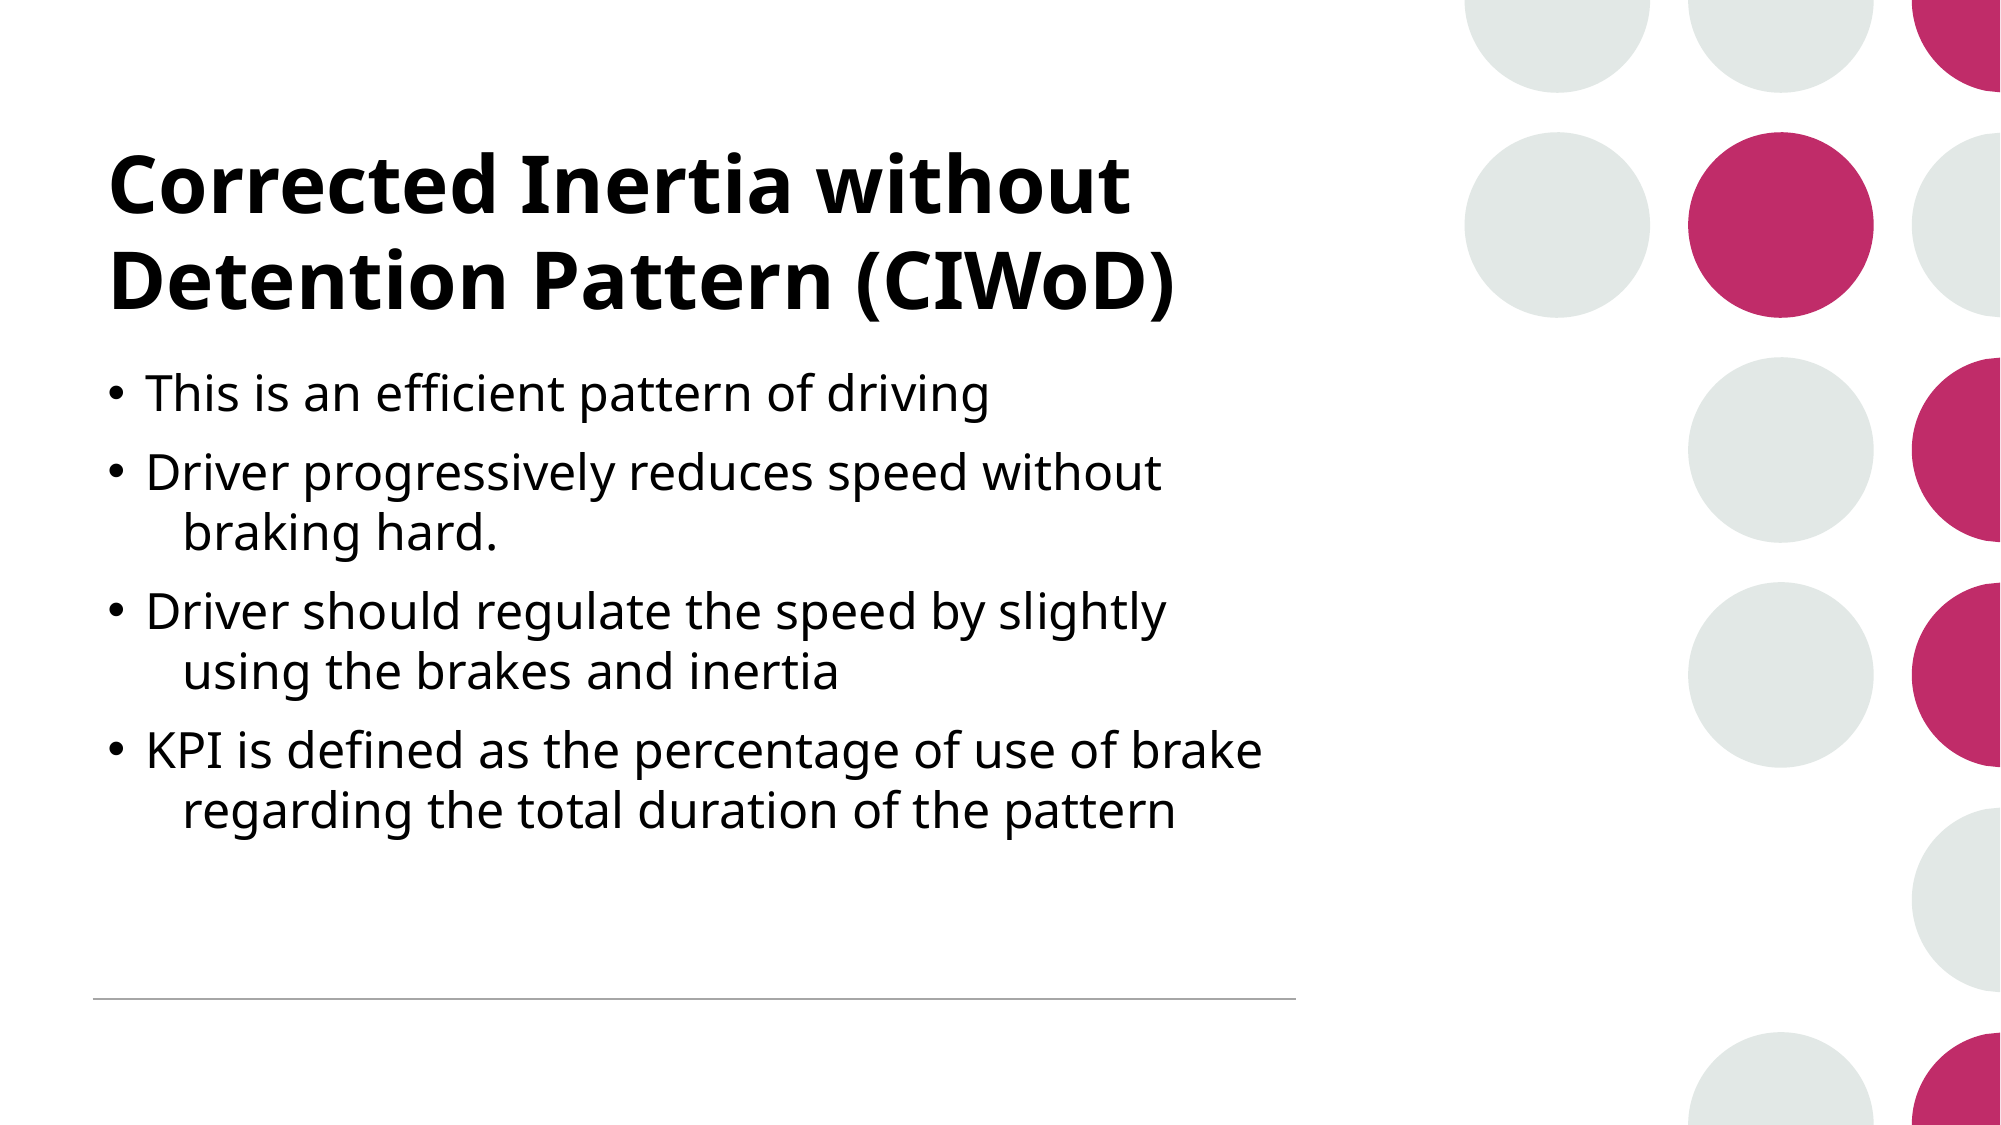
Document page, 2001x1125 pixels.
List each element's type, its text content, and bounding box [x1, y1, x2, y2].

list This is an efficient pattern of driving Driver progressively reduces speed without braking hard. Driver should regulate the speed by slightly using the brakes and inertia KPI is defined as the percentage of use of brake regarding the total duration of the pattern [92, 354, 1297, 946]
title Corrected Inertia without Detention Pattern (CIWoD) [92, 126, 1297, 335]
